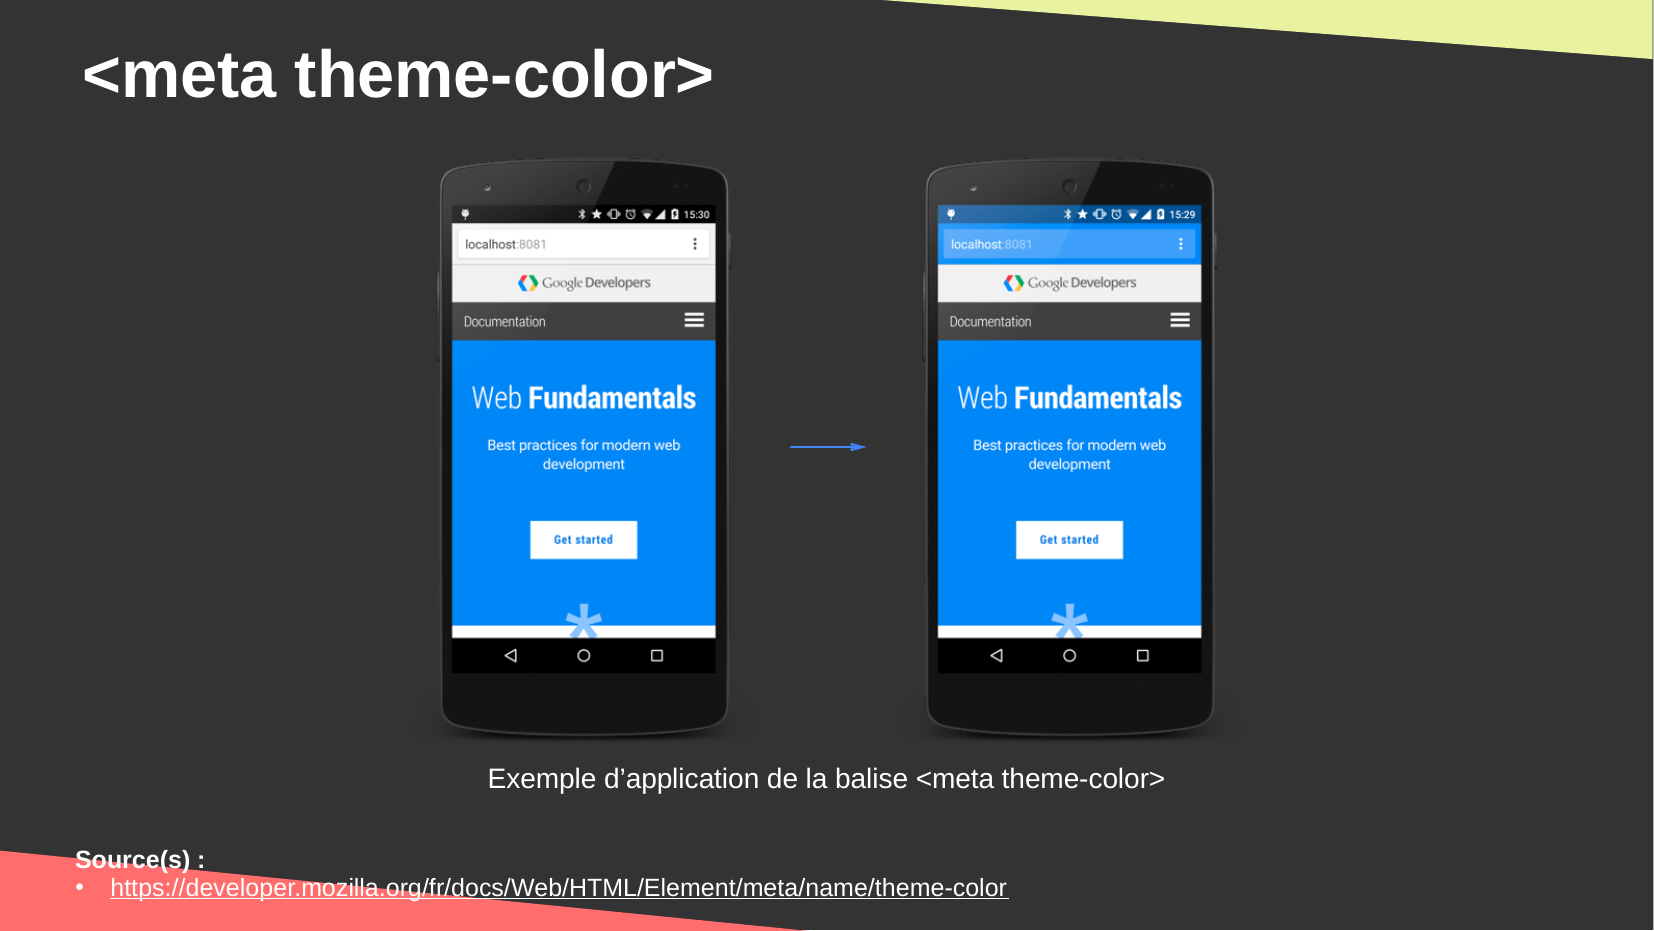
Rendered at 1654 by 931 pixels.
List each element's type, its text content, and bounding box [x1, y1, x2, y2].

text_box [0, 850, 810, 931]
text_box [882, 0, 1653, 60]
text_box Source(s) : https://developer.mozilla.org/fr/docs/Web/HTML/Element/meta/name/theme-color [60, 838, 1546, 922]
picture [362, 90, 1292, 804]
text_box Exemple d’application de la balise <meta theme-color> [440, 755, 1214, 834]
title <meta theme-color> [82, 37, 1276, 122]
